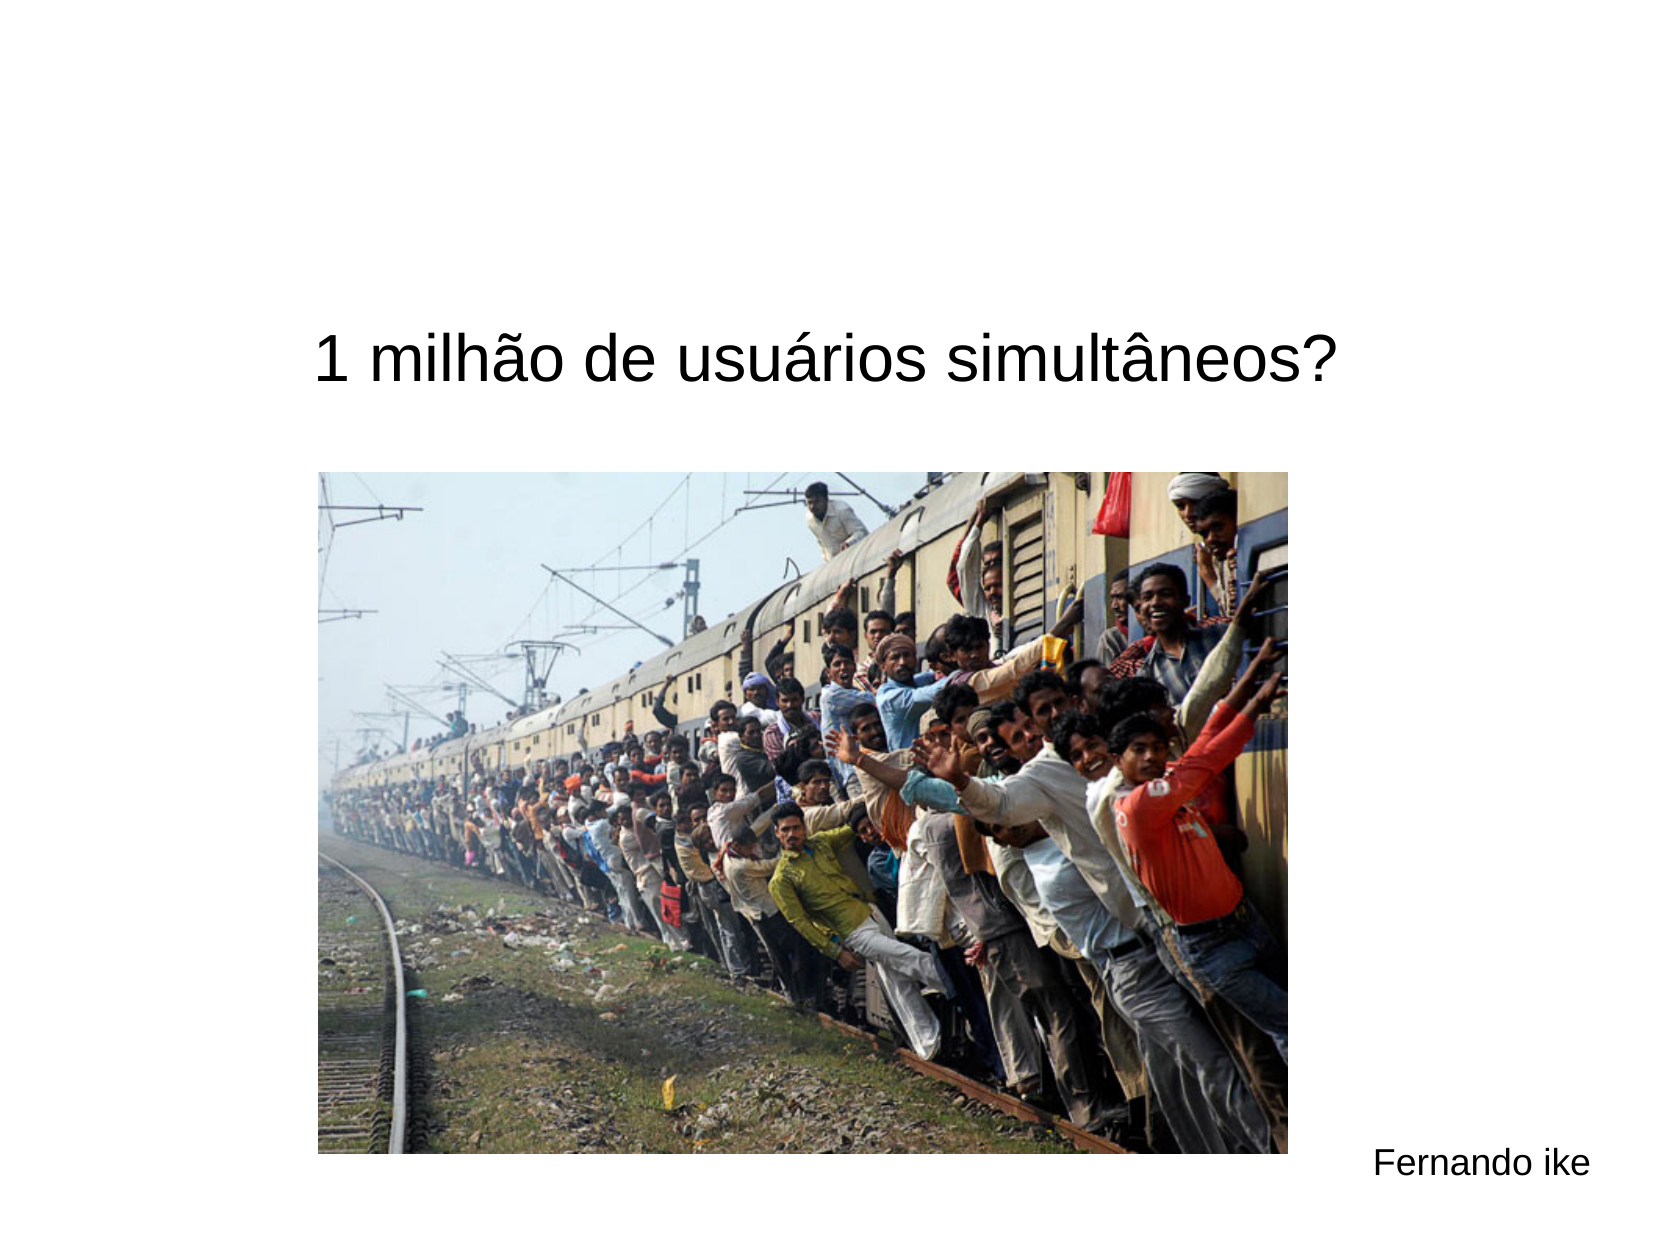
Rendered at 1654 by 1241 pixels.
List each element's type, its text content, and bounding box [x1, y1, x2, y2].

text_box Fernando ike [1358, 1133, 1617, 1191]
subtitle 1 milhão de usuários simultâneos? [82, 0, 1571, 839]
picture [318, 472, 1288, 1154]
